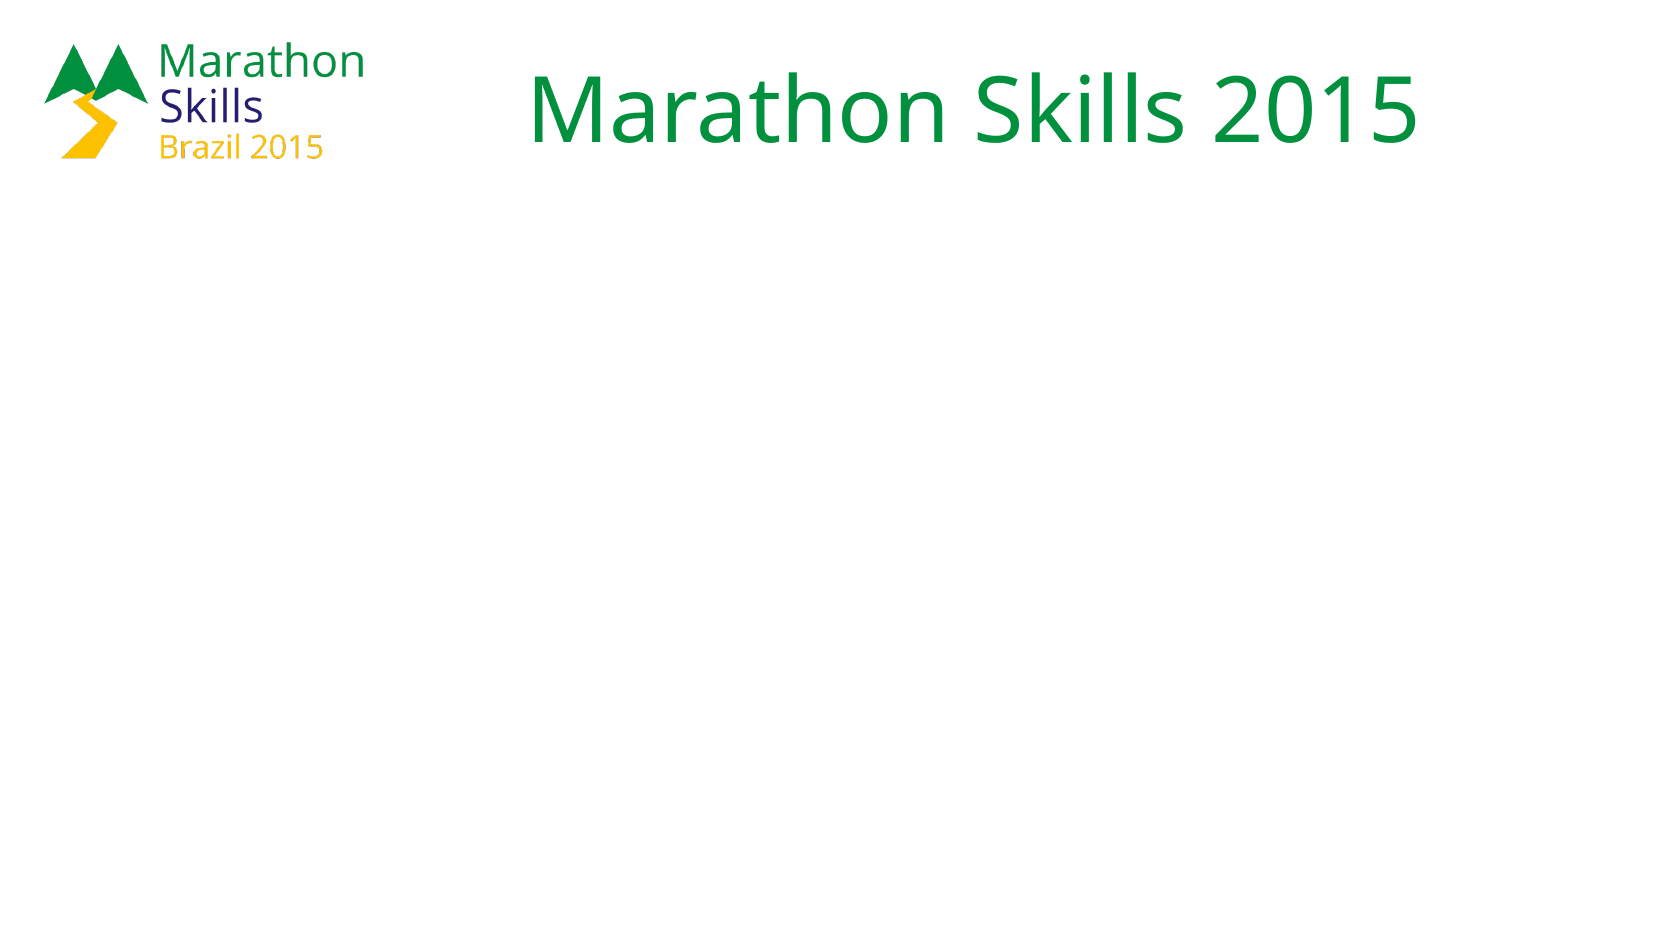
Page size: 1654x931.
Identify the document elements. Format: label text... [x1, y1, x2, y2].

picture [29, 29, 384, 173]
title Marathon Skills 2015 [413, 29, 1536, 185]
